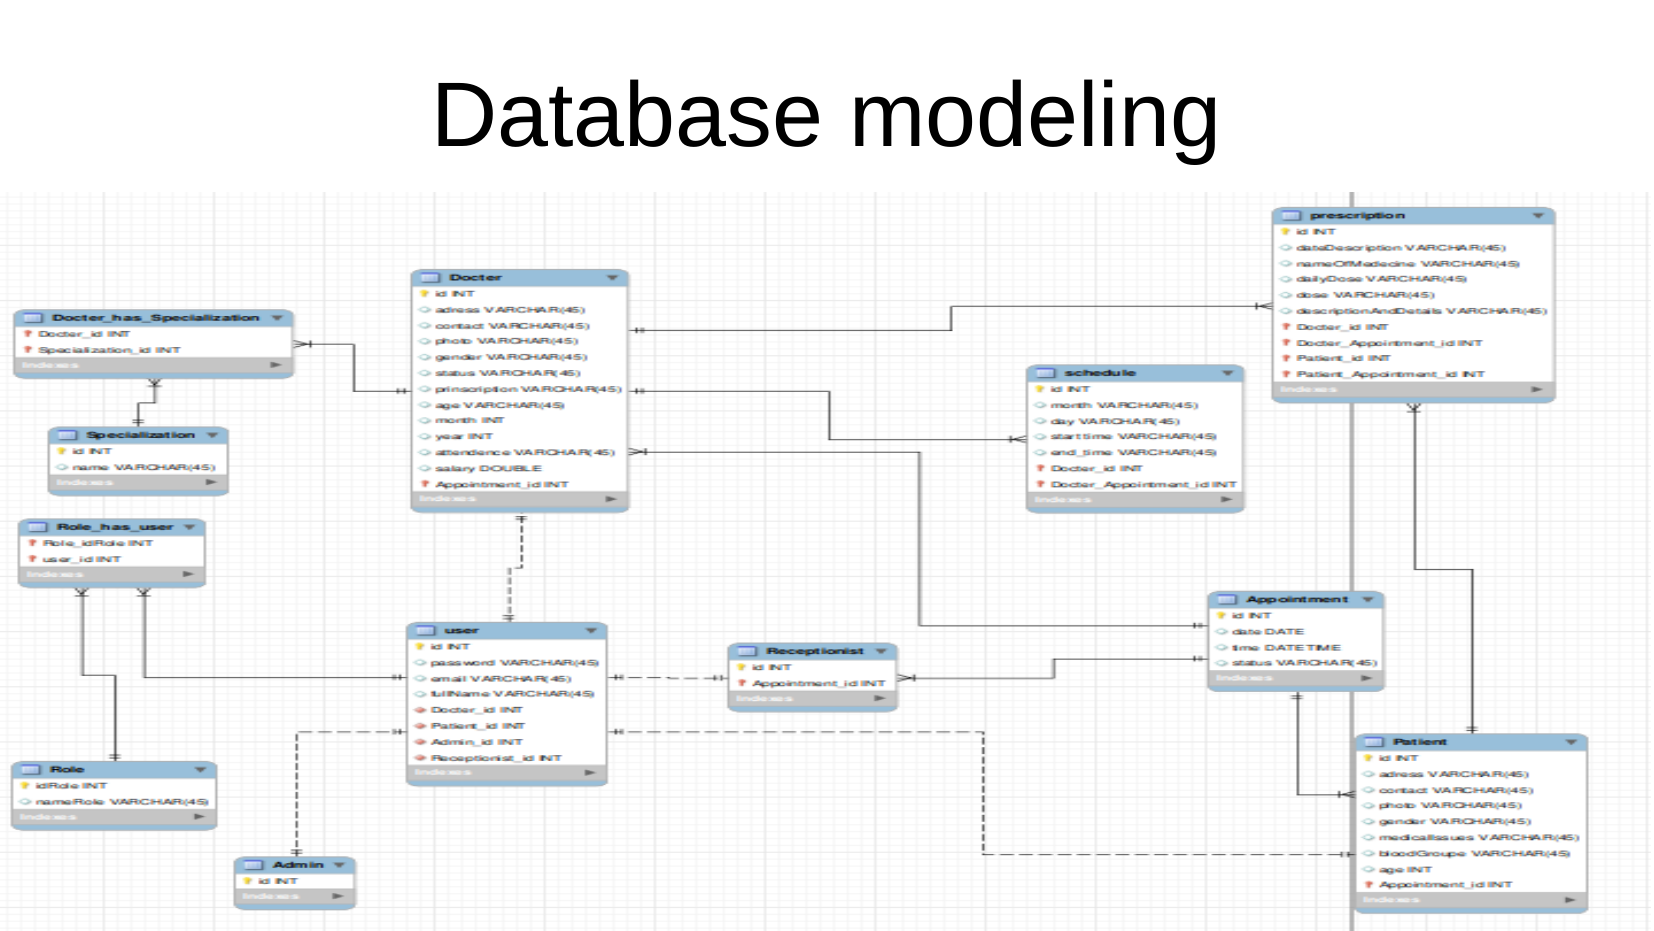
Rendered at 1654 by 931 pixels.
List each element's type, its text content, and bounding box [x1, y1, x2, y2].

picture [0, 192, 1651, 931]
title Database modeling [82, 37, 1571, 192]
